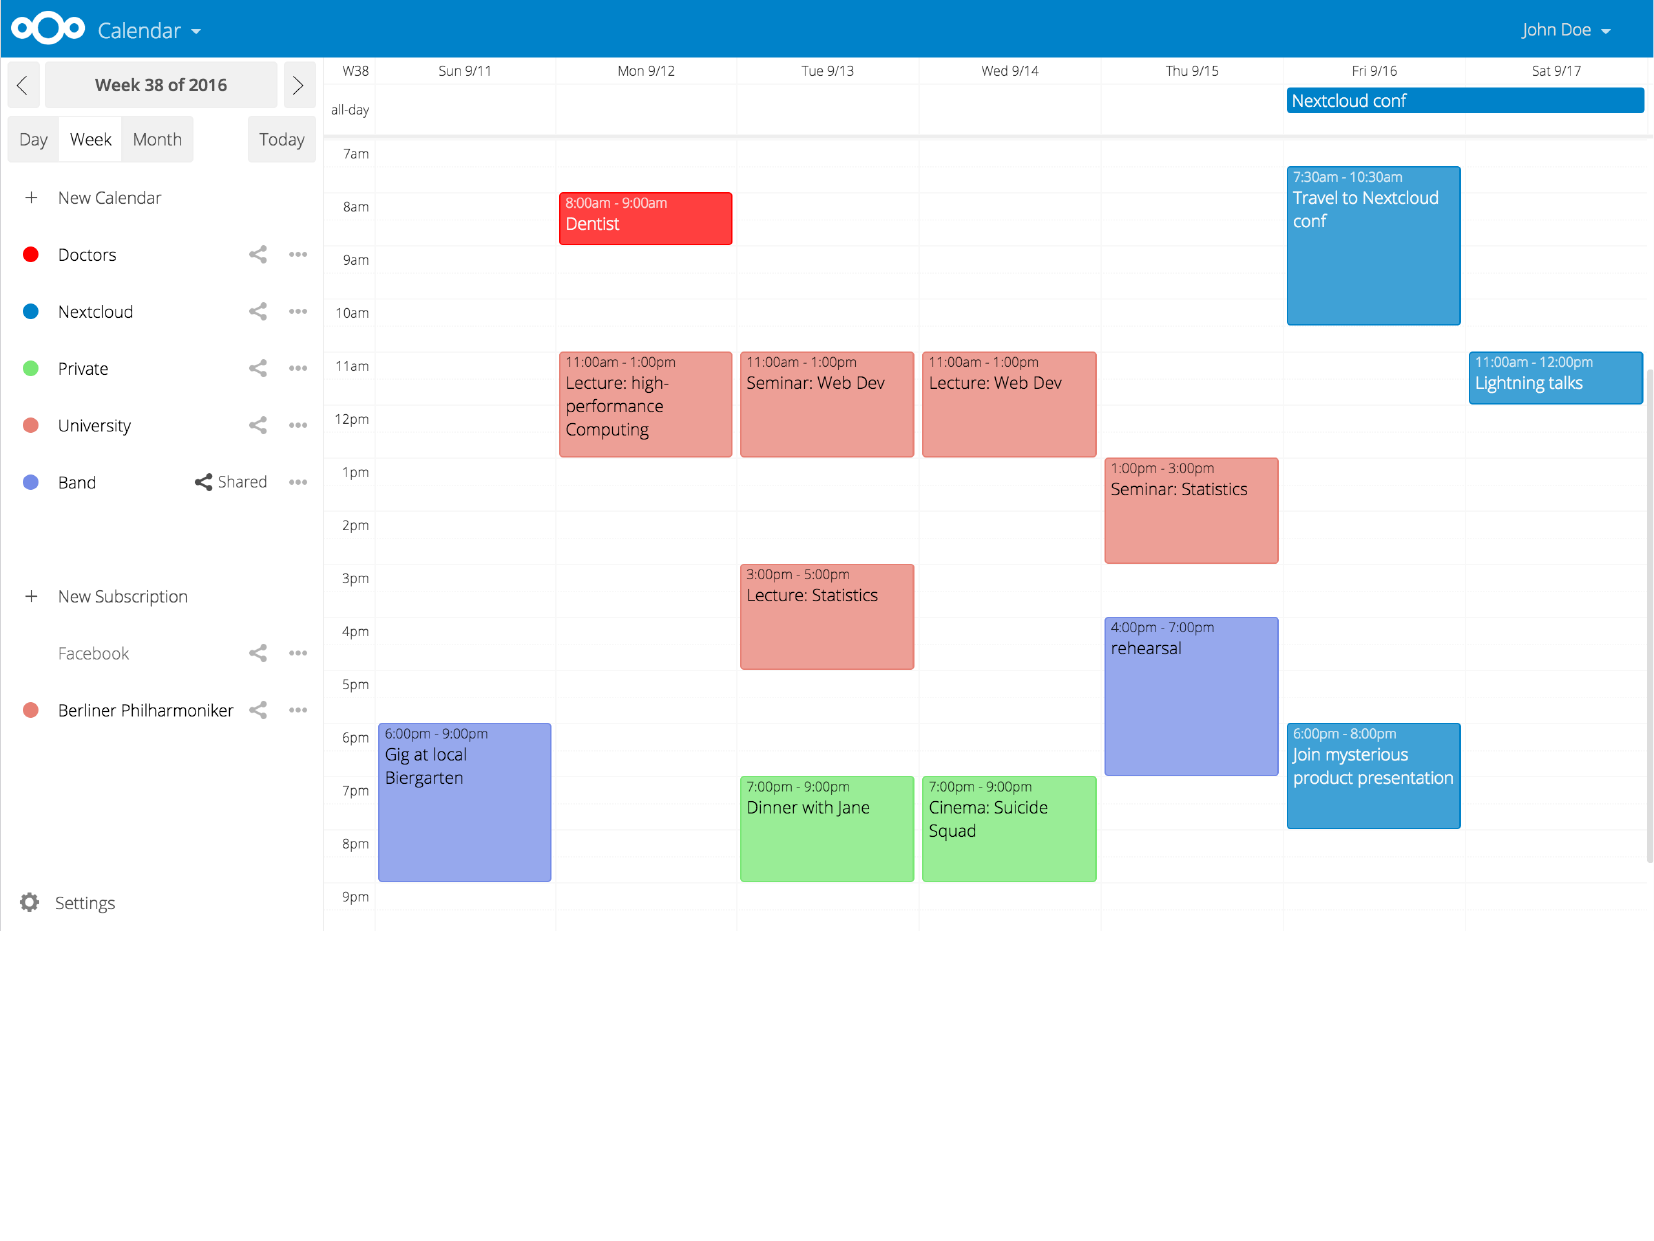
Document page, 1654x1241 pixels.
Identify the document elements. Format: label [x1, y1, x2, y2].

picture [0, 0, 1654, 931]
